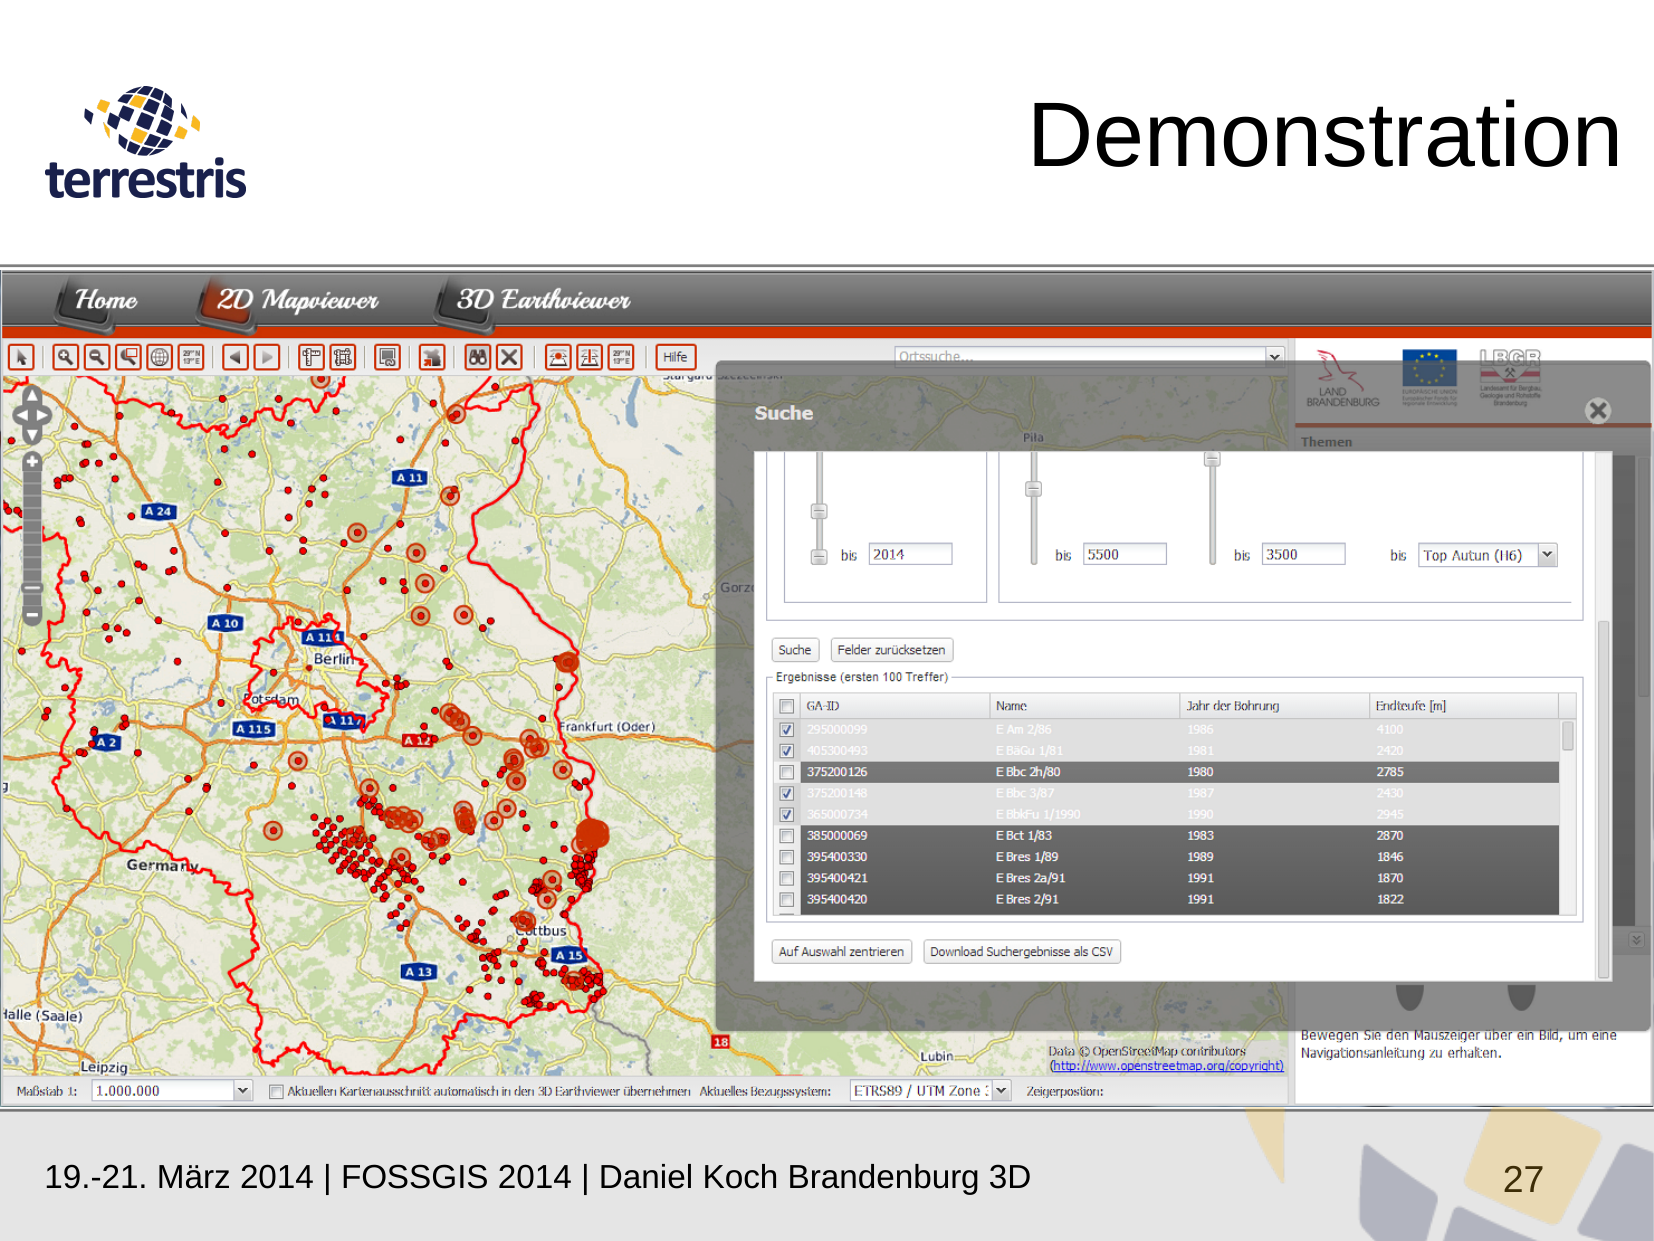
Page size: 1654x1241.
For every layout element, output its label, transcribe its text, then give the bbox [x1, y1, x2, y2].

picture [45, 86, 246, 198]
title Demonstration [295, 31, 1624, 239]
picture [0, 270, 1654, 1241]
